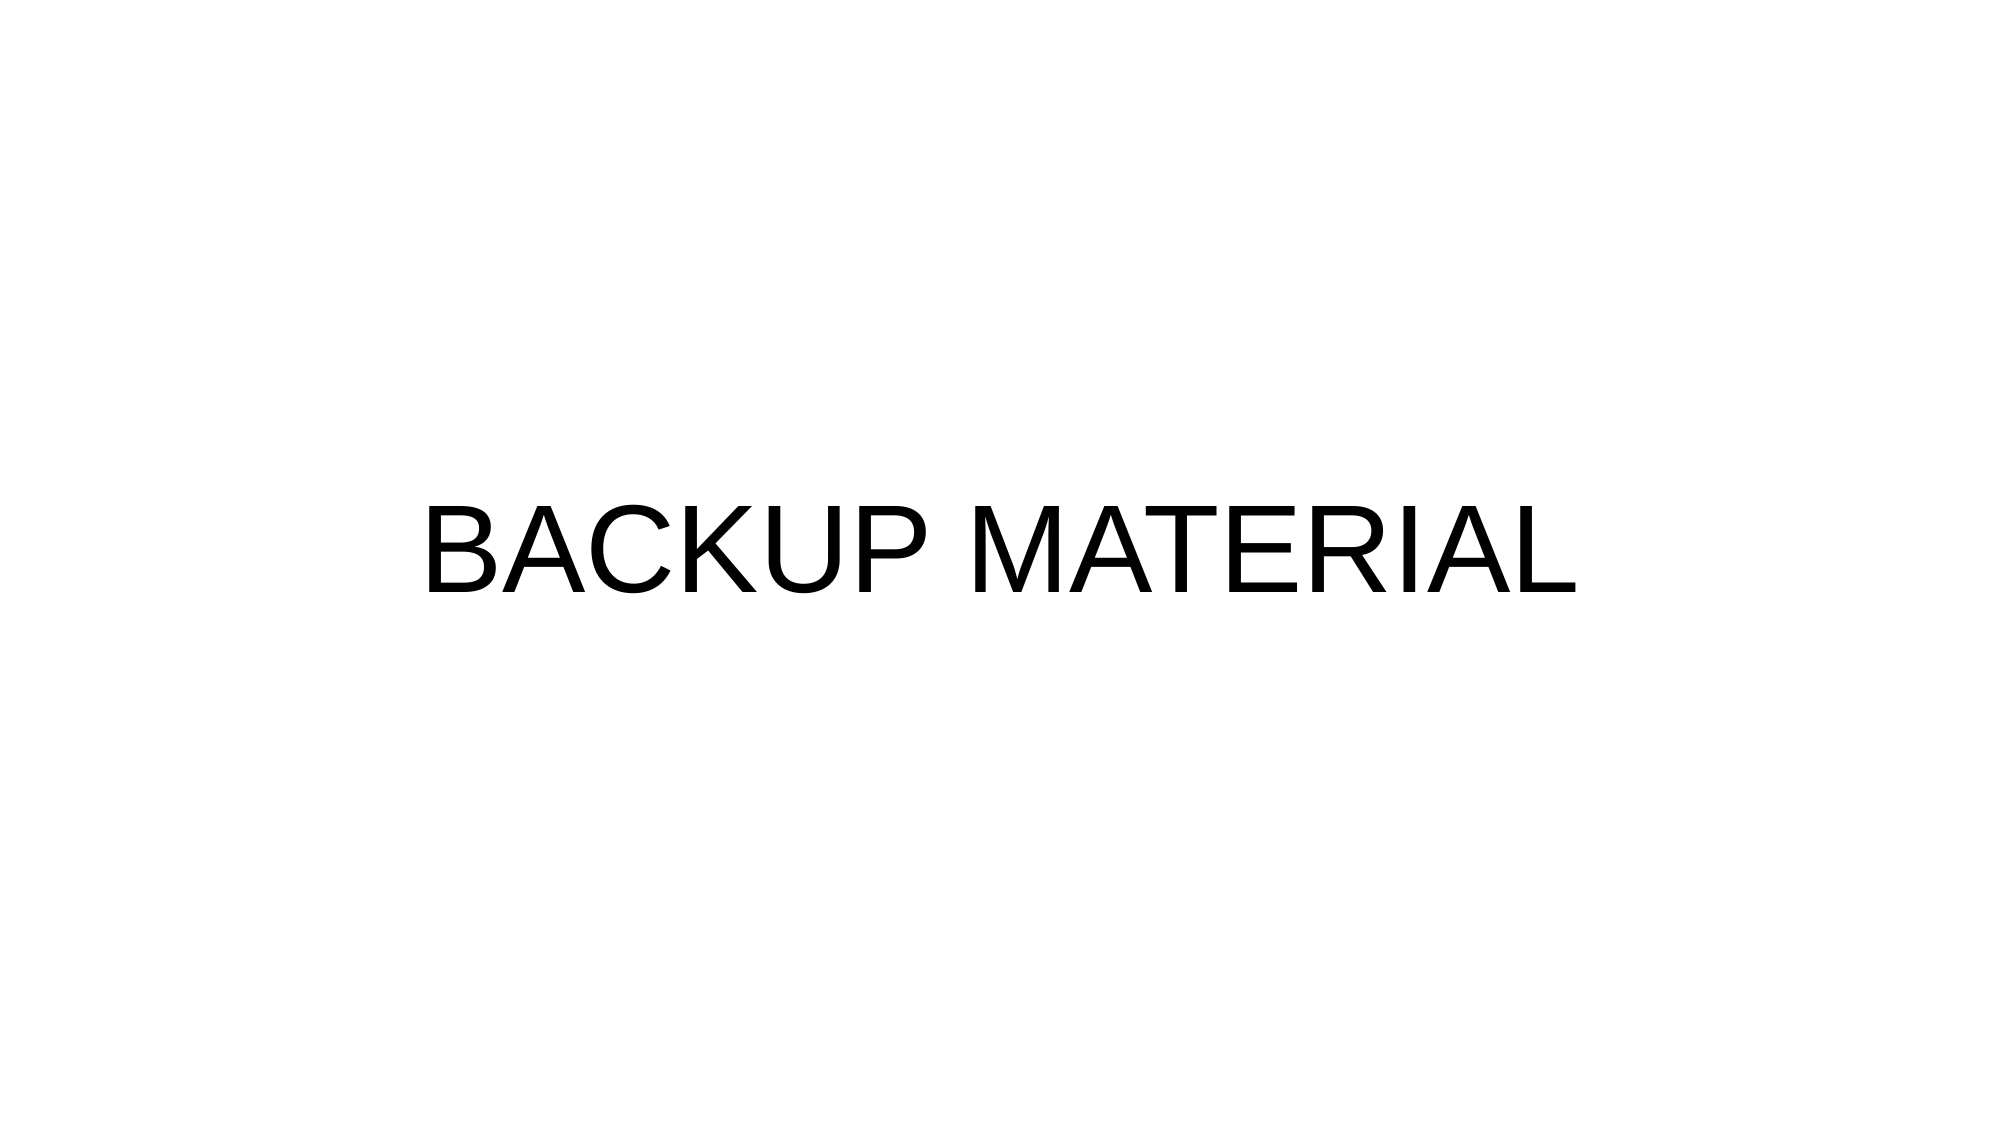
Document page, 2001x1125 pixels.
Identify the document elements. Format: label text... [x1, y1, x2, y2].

title BACKUP MATERIAL [99, 437, 1900, 668]
